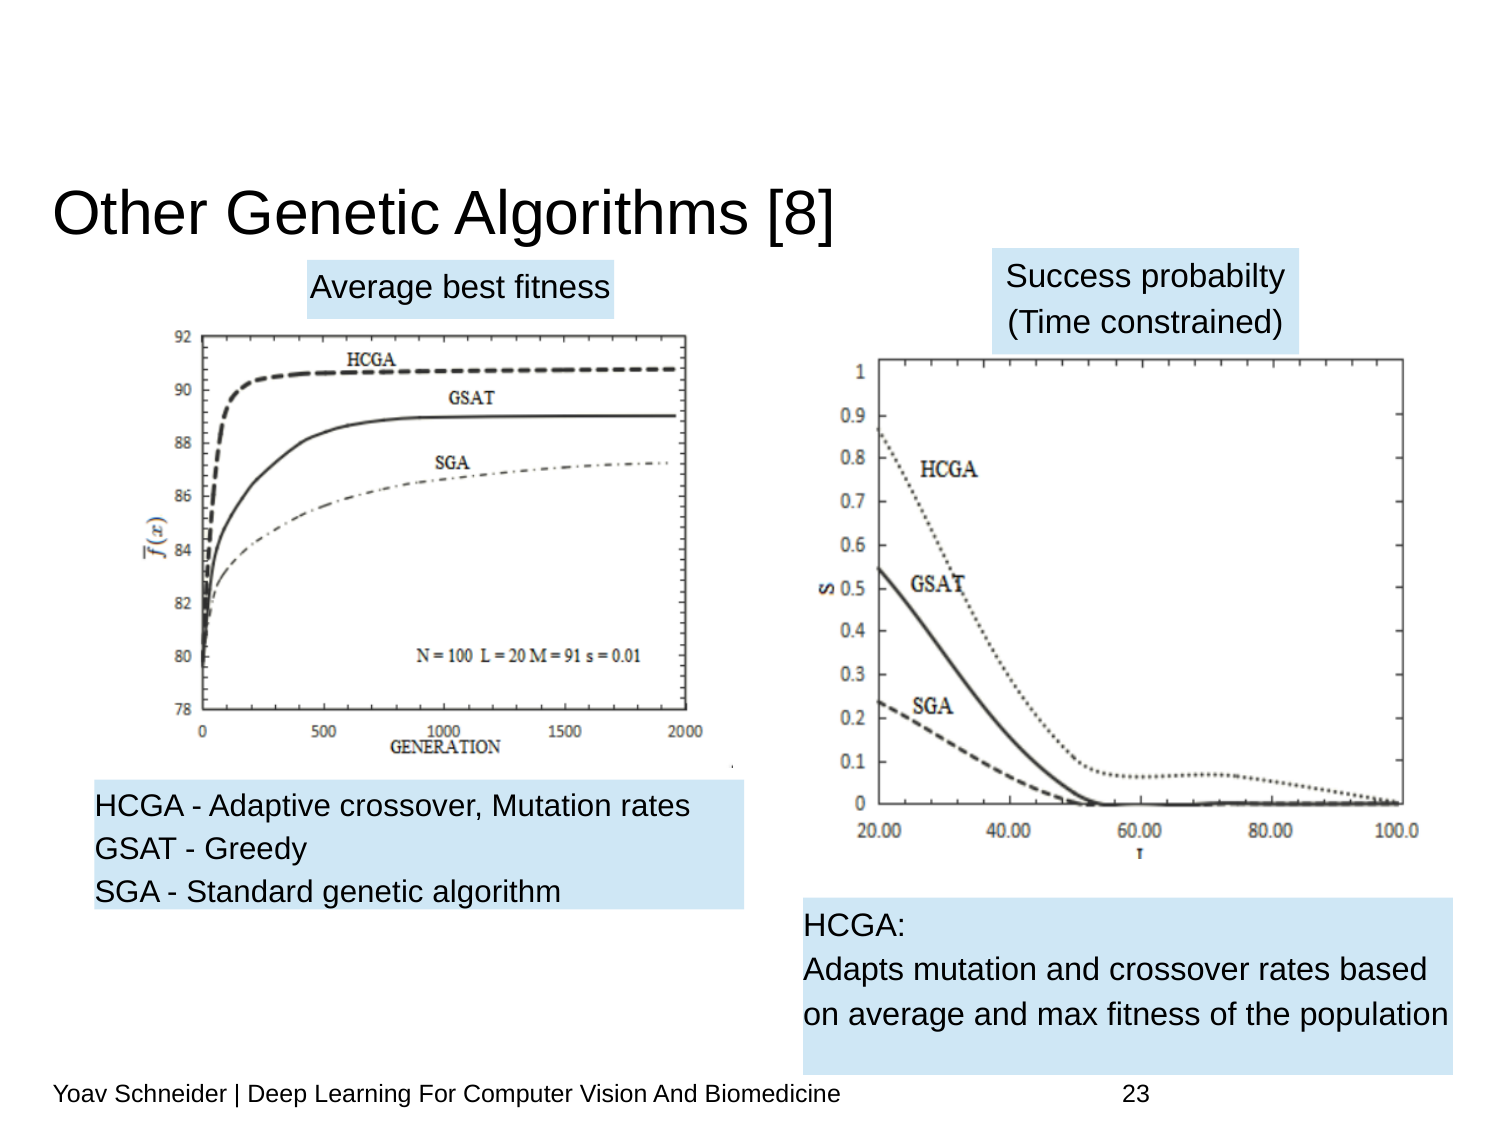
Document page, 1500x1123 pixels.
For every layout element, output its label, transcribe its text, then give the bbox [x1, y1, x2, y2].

text_box [1122, 1062, 1459, 1123]
picture [118, 307, 733, 768]
text_box Yoav Schneider | Deep Learning For Computer Vision And Biomedicine [52, 1062, 1116, 1123]
list Success probabilty (Time constrained) [992, 248, 1300, 355]
picture [806, 342, 1441, 859]
list HCGA - Adaptive crossover, Mutation rates GSAT - Greedy SGA - Standard genetic algorithm [94, 779, 745, 910]
list HCGA: Adapts mutation and crossover rates based on average and max fitness of the population [803, 897, 1453, 1075]
title Other Genetic Algorithms [8] [52, 171, 1453, 242]
list Average best fitness [307, 259, 615, 319]
